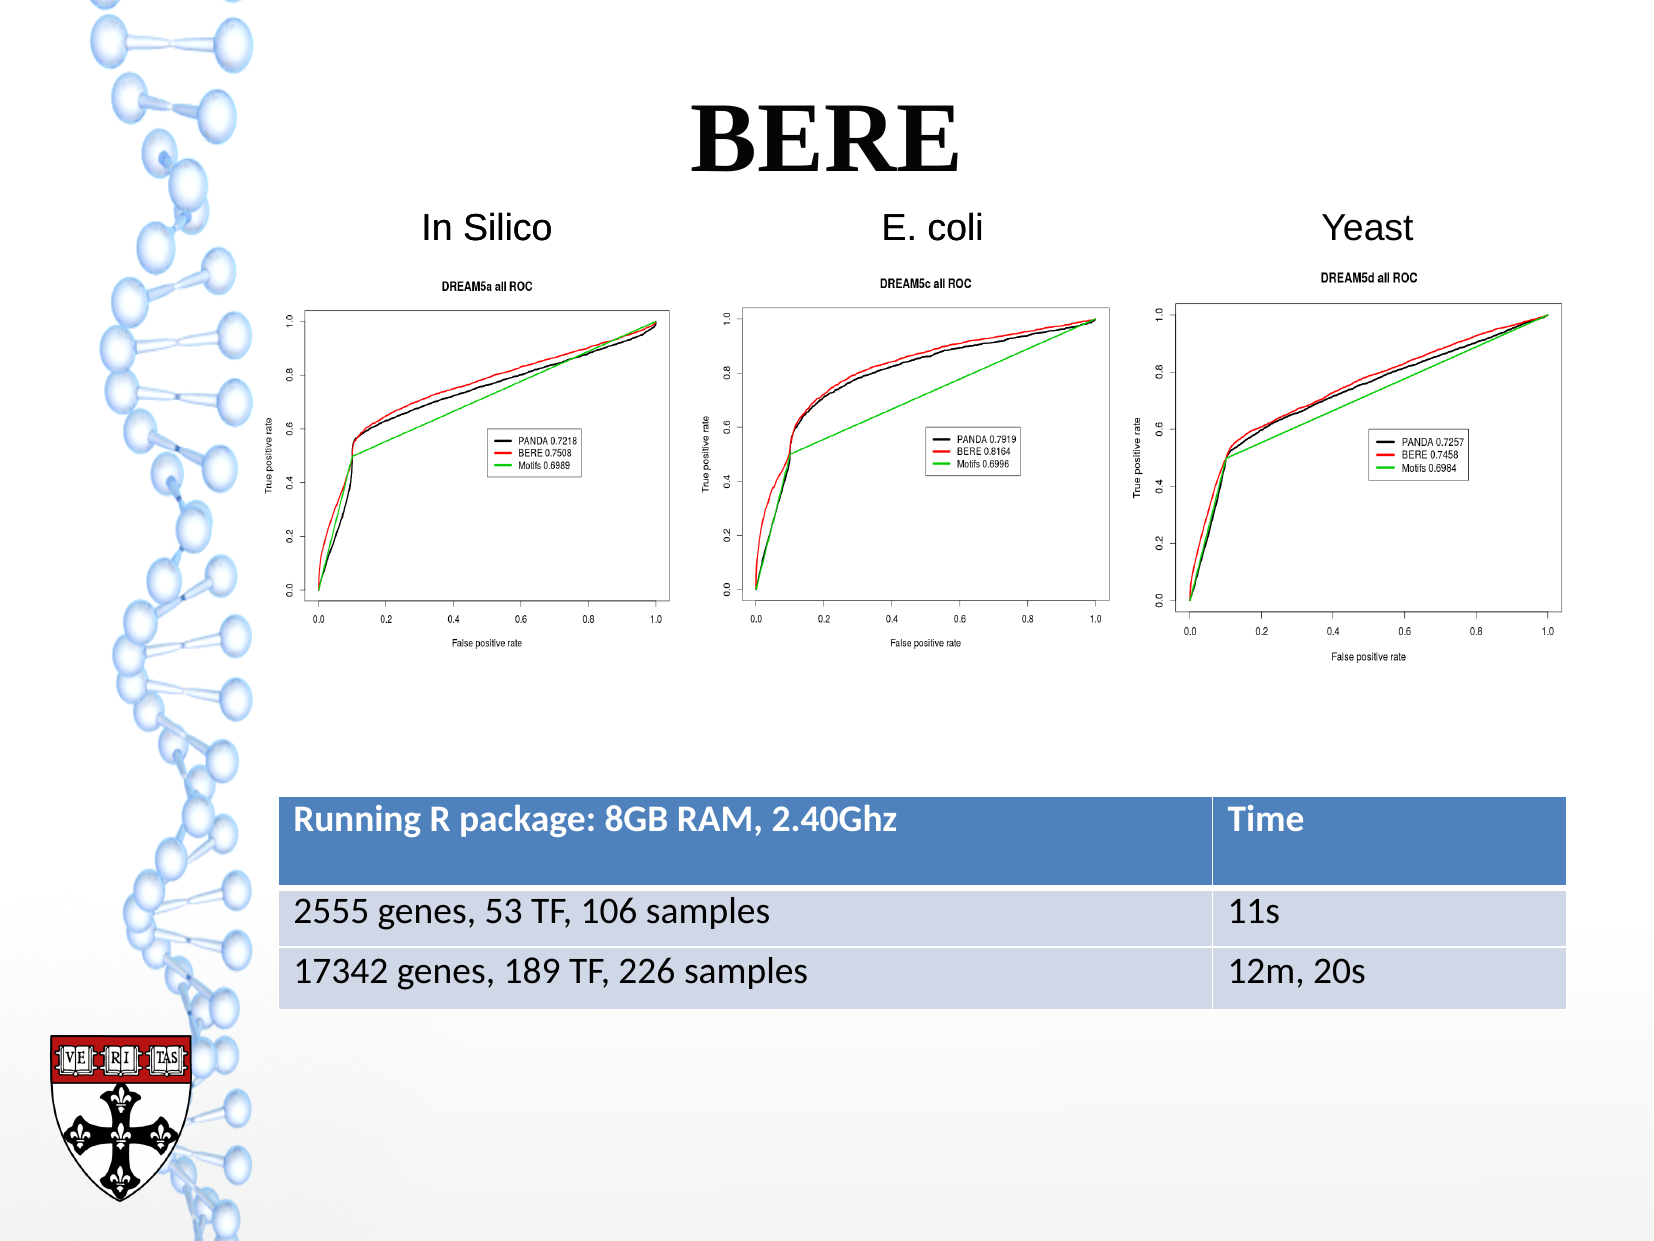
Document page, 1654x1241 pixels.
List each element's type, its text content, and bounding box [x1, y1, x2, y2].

table_header Running R package: 8GB RAM, 2.40Ghz [279, 797, 1212, 885]
table_cell 2555 genes, 53 TF, 106 samples [279, 891, 1212, 946]
title BERE [82, 34, 1571, 241]
text_box E. coli [866, 199, 999, 256]
text_box Yeast [1306, 199, 1429, 256]
text_box In Silico [406, 199, 568, 256]
picture [0, 0, 1654, 1241]
table_cell 12m, 20s [1213, 948, 1566, 1009]
table_cell 17342 genes, 189 TF, 226 samples [279, 948, 1212, 1009]
table_header Time [1213, 797, 1566, 885]
table_cell 11s [1213, 891, 1566, 946]
